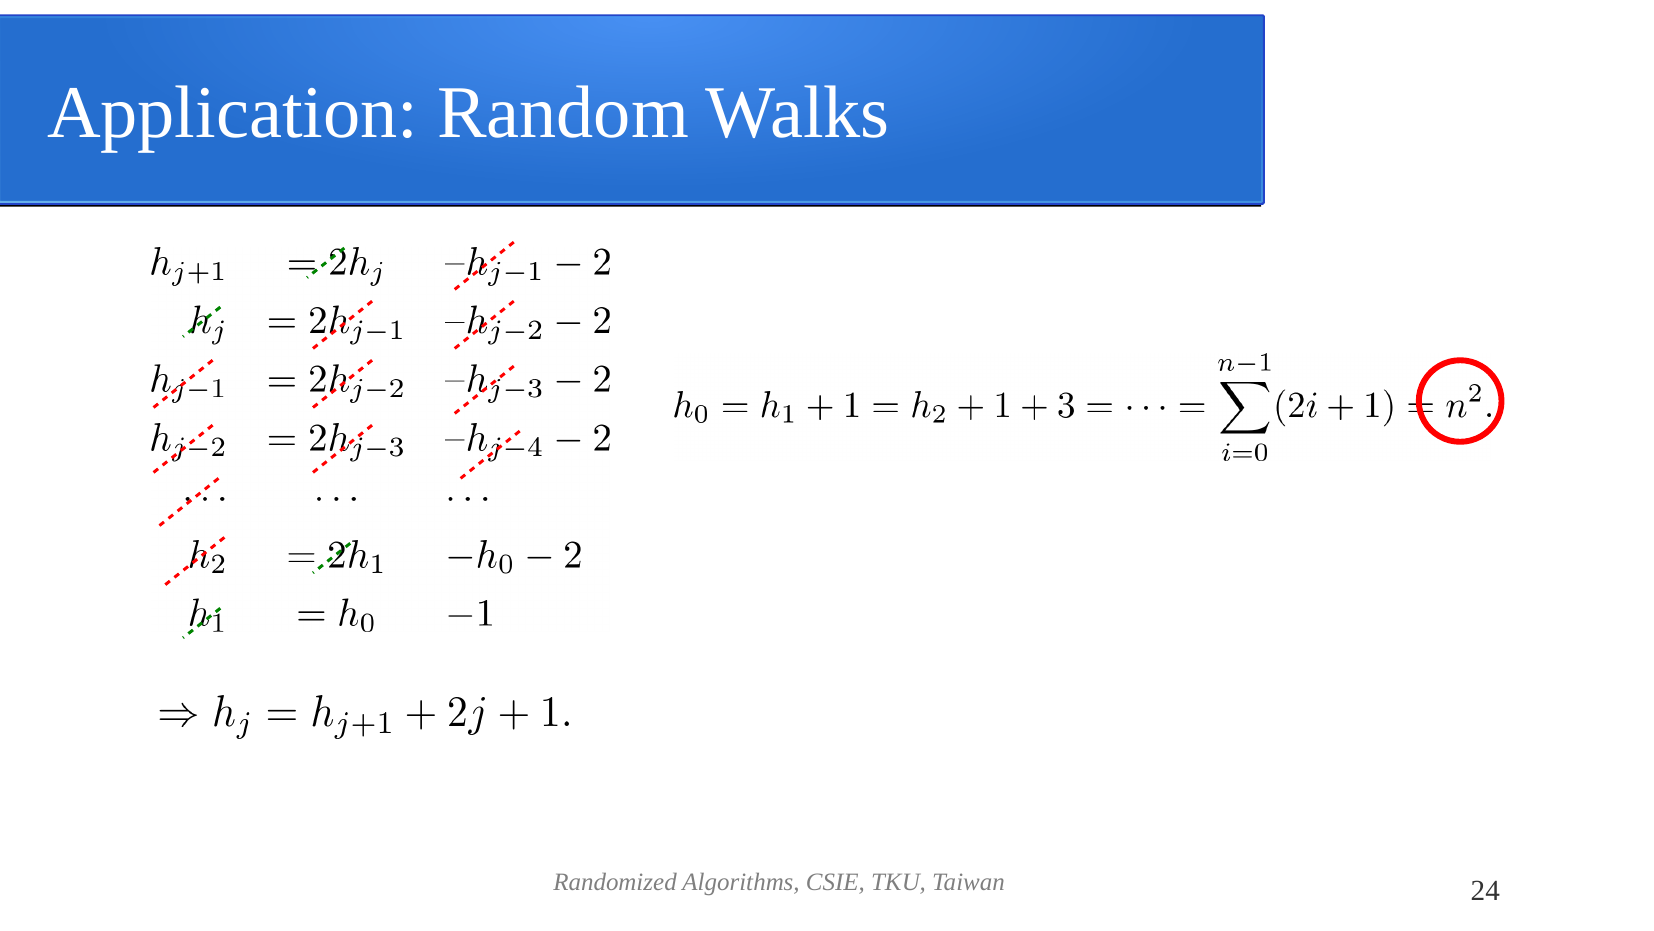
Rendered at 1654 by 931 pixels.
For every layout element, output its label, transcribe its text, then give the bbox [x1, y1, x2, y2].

picture [159, 695, 569, 739]
picture [151, 247, 610, 632]
picture [1422, 364, 1491, 438]
title Application: Random Walks [47, 35, 1199, 189]
picture [674, 353, 1491, 461]
